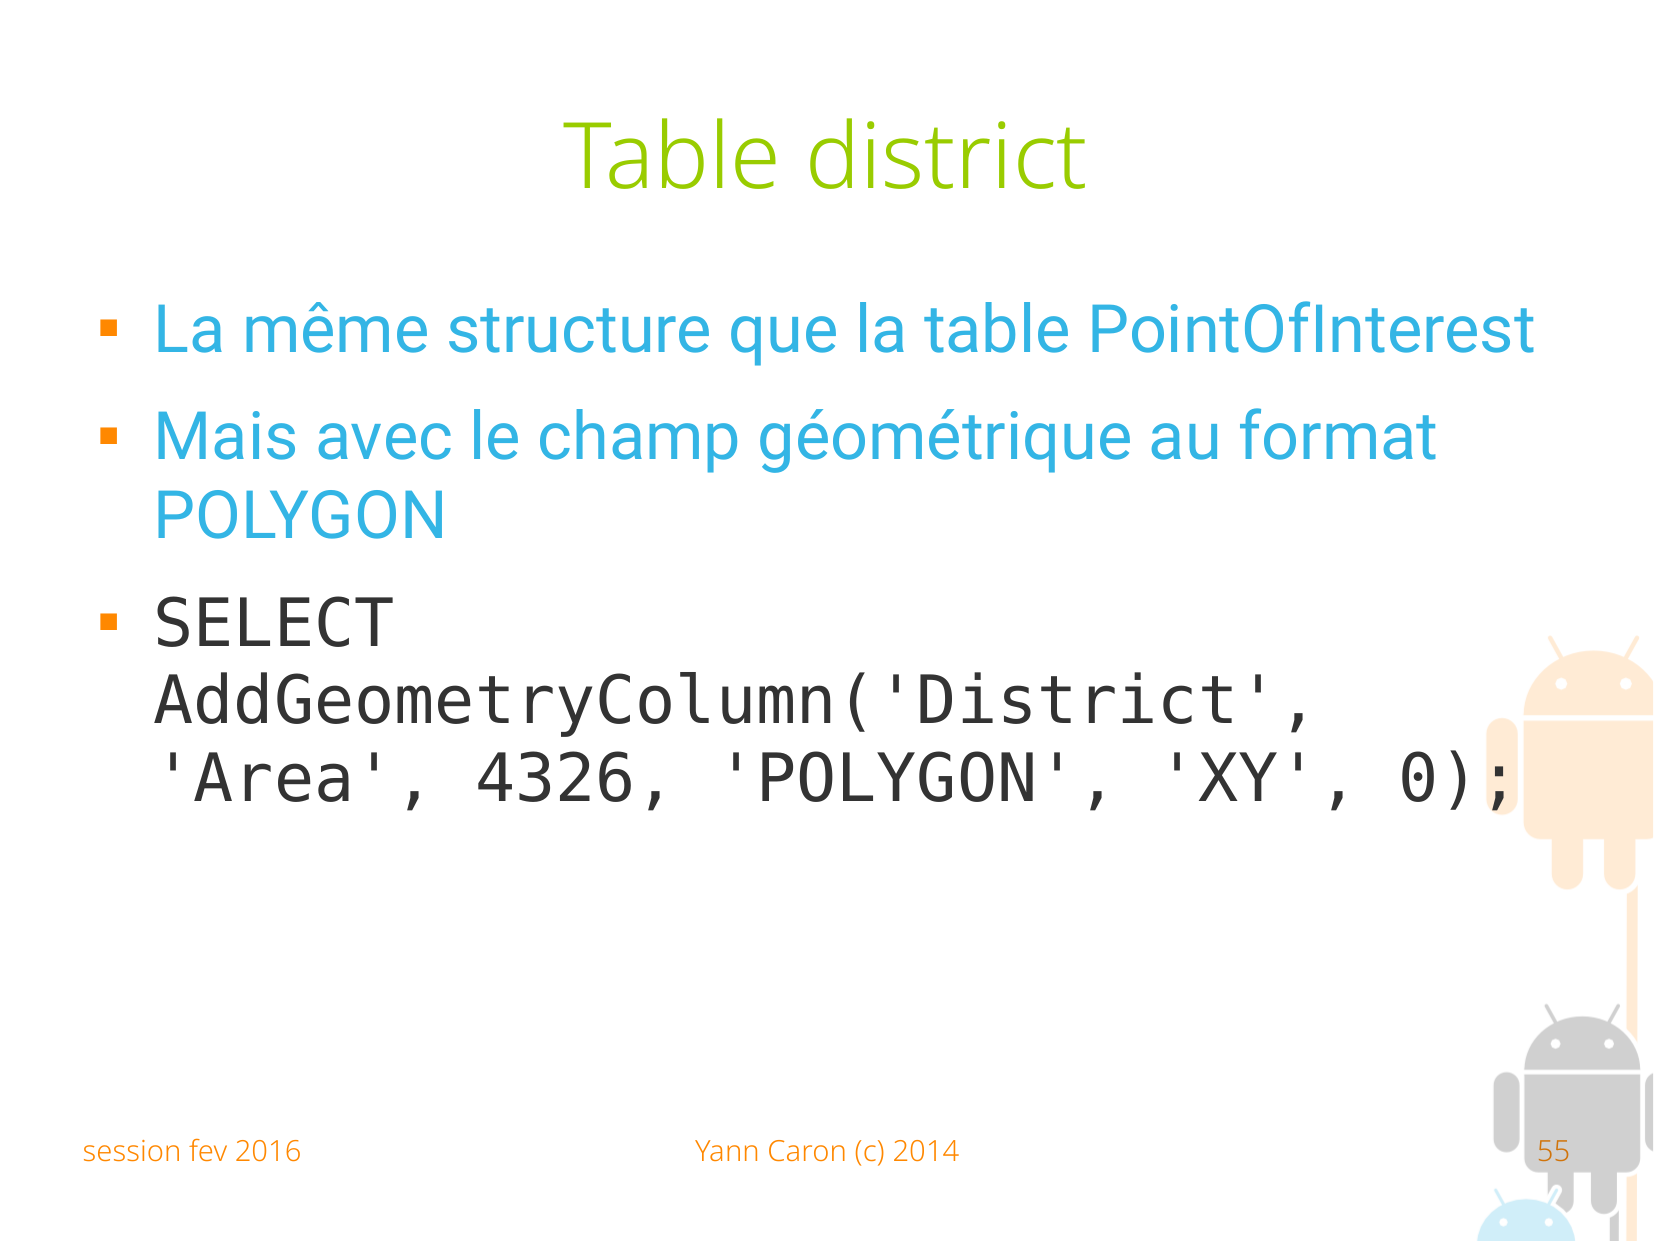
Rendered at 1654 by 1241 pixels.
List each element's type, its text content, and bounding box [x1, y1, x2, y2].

title Table district [82, 49, 1571, 257]
picture [240, 423, 1654, 1241]
list La même structure que la table PointOfInterest Mais avec le champ géométrique au format POLYGON SELECT AddGeometryColumn('District', 'Area', 4326, 'POLYGON', 'XY', 0); [82, 290, 1571, 1010]
